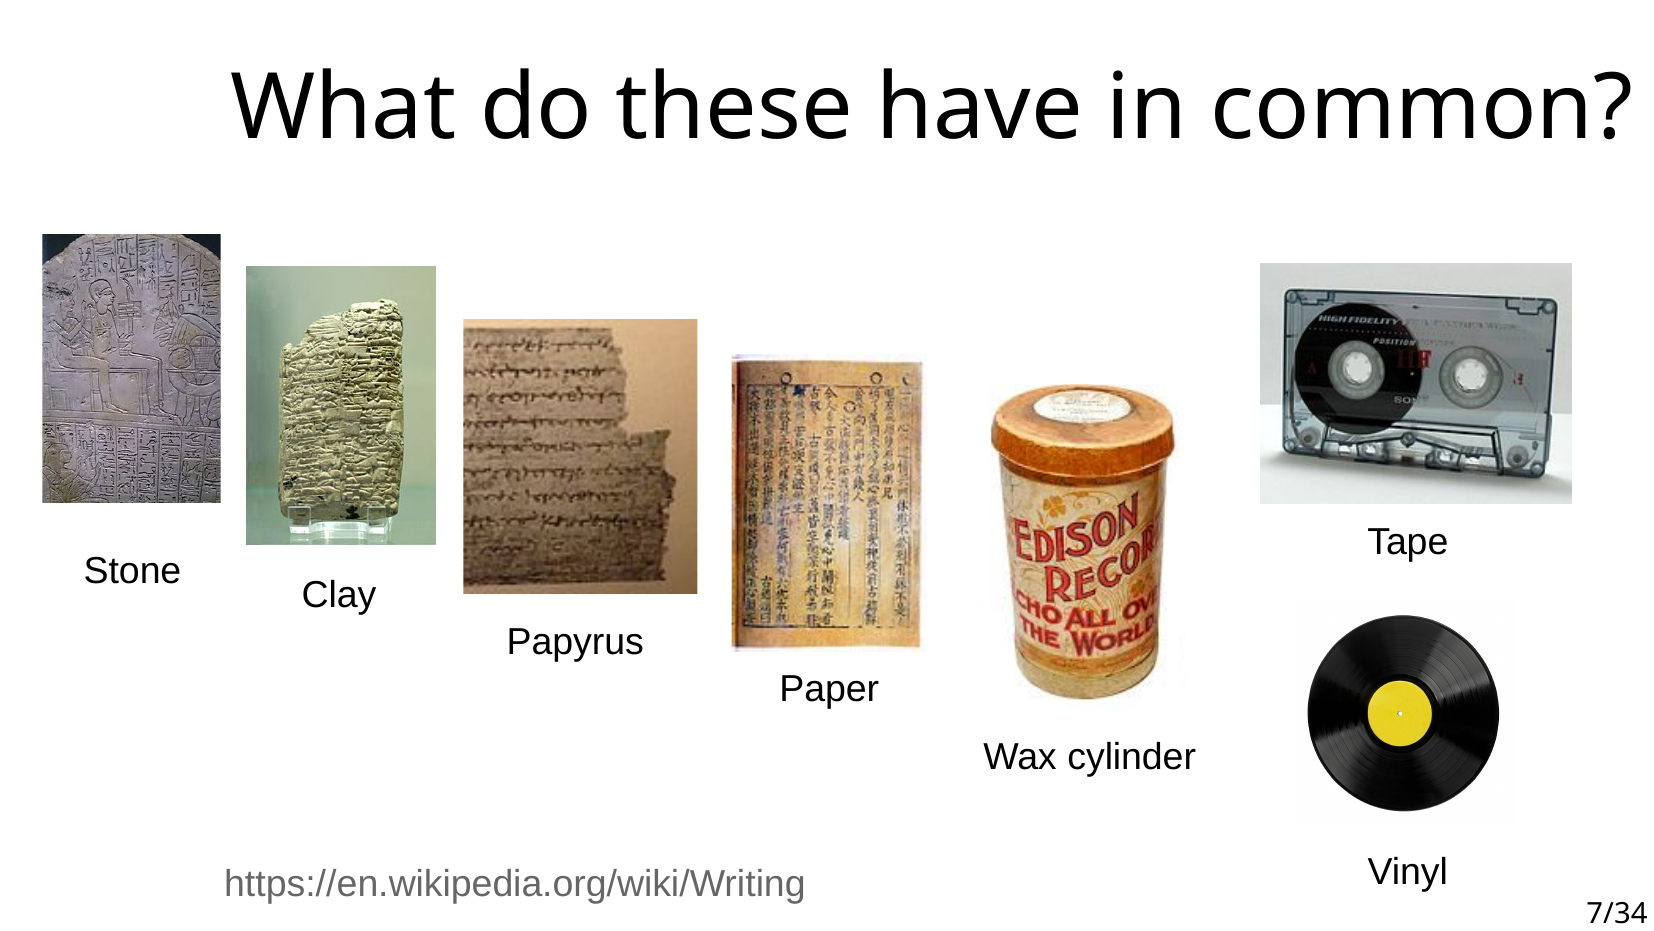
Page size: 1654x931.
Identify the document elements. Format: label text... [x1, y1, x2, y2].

text_box Clay [233, 565, 444, 623]
text_box Paper [724, 660, 935, 718]
text_box Papyrus [470, 613, 681, 670]
picture [731, 354, 927, 652]
text_box https://en.wikipedia.org/wiki/Writing [209, 855, 821, 912]
picture [1260, 263, 1572, 504]
text_box Wax cylinder [967, 727, 1213, 828]
title What do these have in common? [226, 0, 1639, 206]
text_box Tape [1302, 512, 1513, 570]
picture [990, 384, 1185, 727]
picture [246, 266, 436, 545]
picture [42, 234, 221, 503]
text_box Vinyl [1302, 842, 1513, 900]
text_box Stone [27, 542, 238, 600]
picture [463, 319, 698, 594]
picture [1290, 599, 1517, 826]
